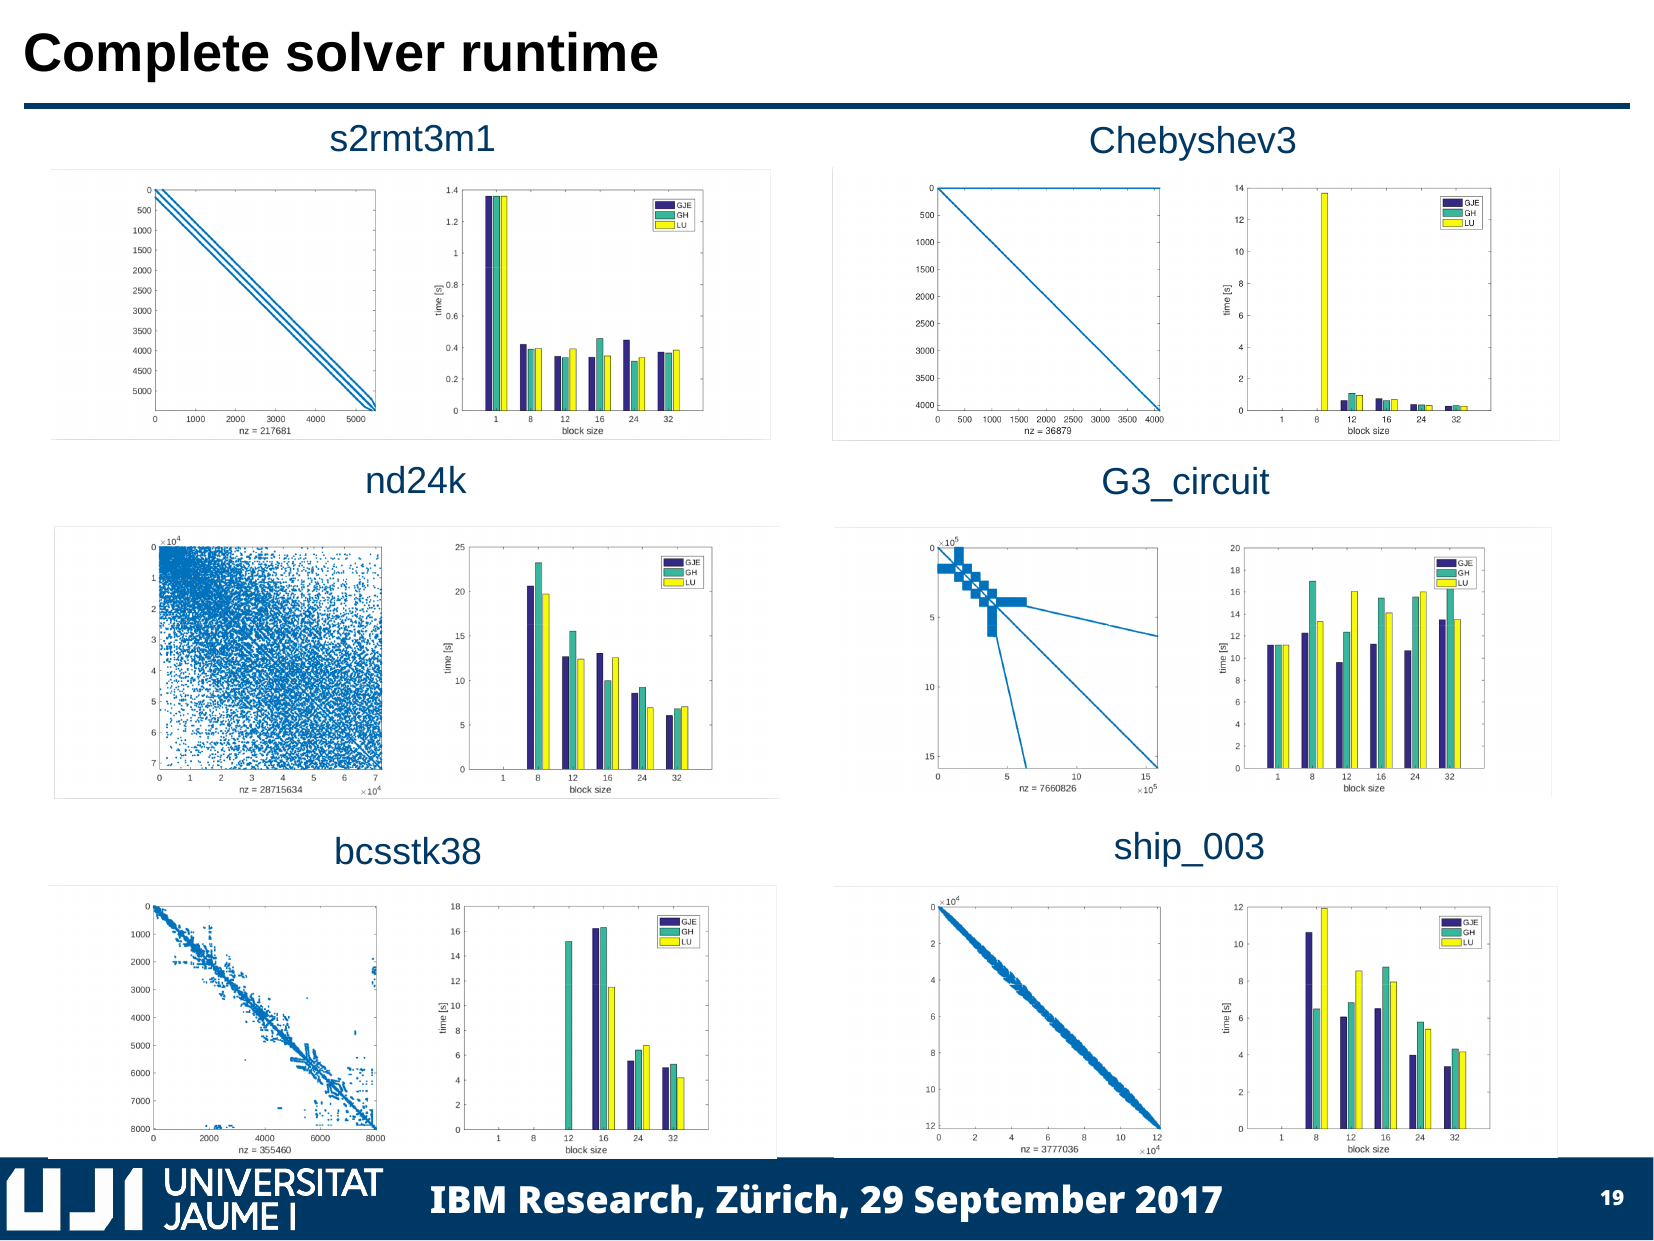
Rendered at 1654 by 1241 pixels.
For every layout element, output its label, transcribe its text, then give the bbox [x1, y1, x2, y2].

picture [834, 527, 1552, 797]
picture [54, 526, 780, 799]
picture [0, 885, 777, 1241]
title Complete solver runtime [23, 0, 1630, 107]
picture [832, 167, 1560, 441]
text_box G3_circuit [1086, 452, 1295, 512]
picture [51, 169, 771, 440]
picture [834, 886, 1558, 1158]
text_box ship_003 [1098, 818, 1289, 878]
text_box s2rmt3m1 [314, 110, 521, 169]
text_box bcsstk38 [319, 823, 506, 883]
text_box Chebyshev3 [1074, 112, 1324, 167]
text_box nd24k [350, 452, 488, 512]
